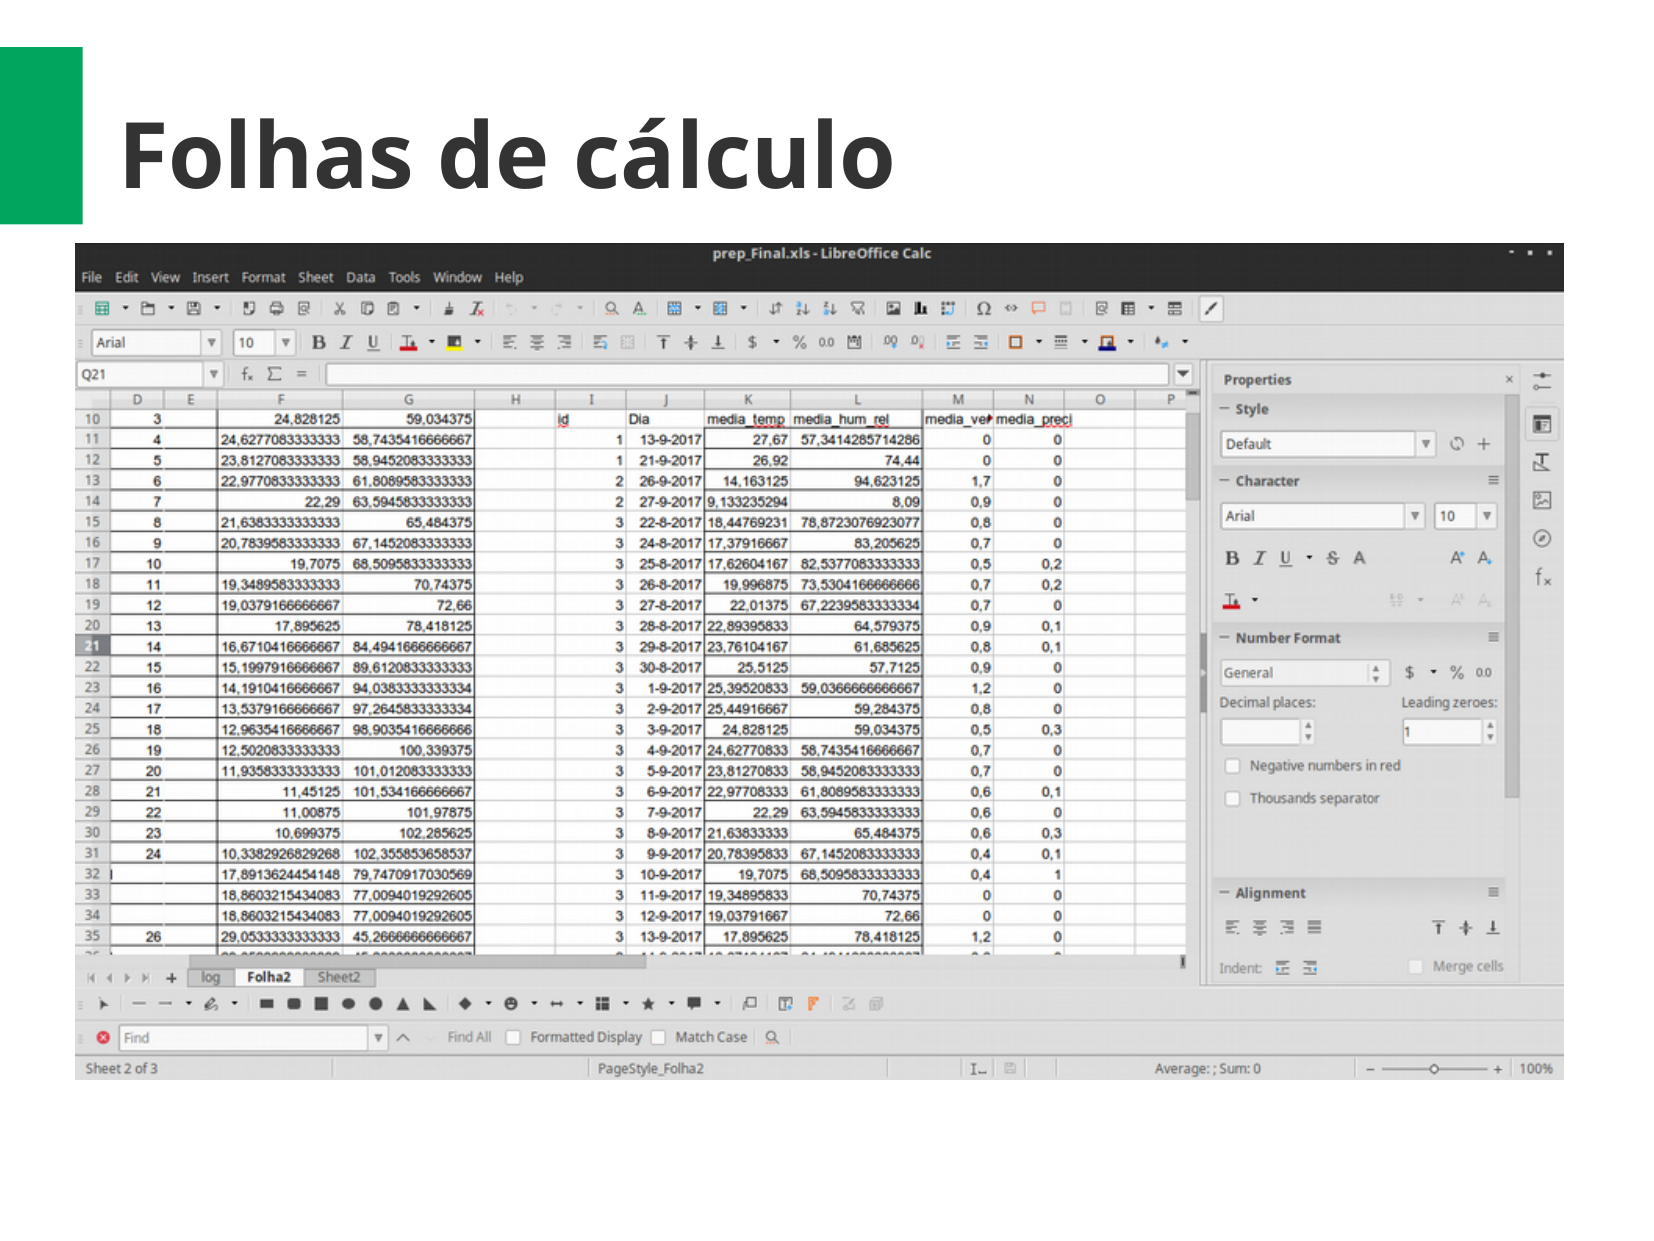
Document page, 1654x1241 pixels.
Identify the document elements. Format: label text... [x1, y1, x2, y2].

title Folhas de cálculo [118, 49, 1571, 257]
picture [75, 243, 1564, 1081]
